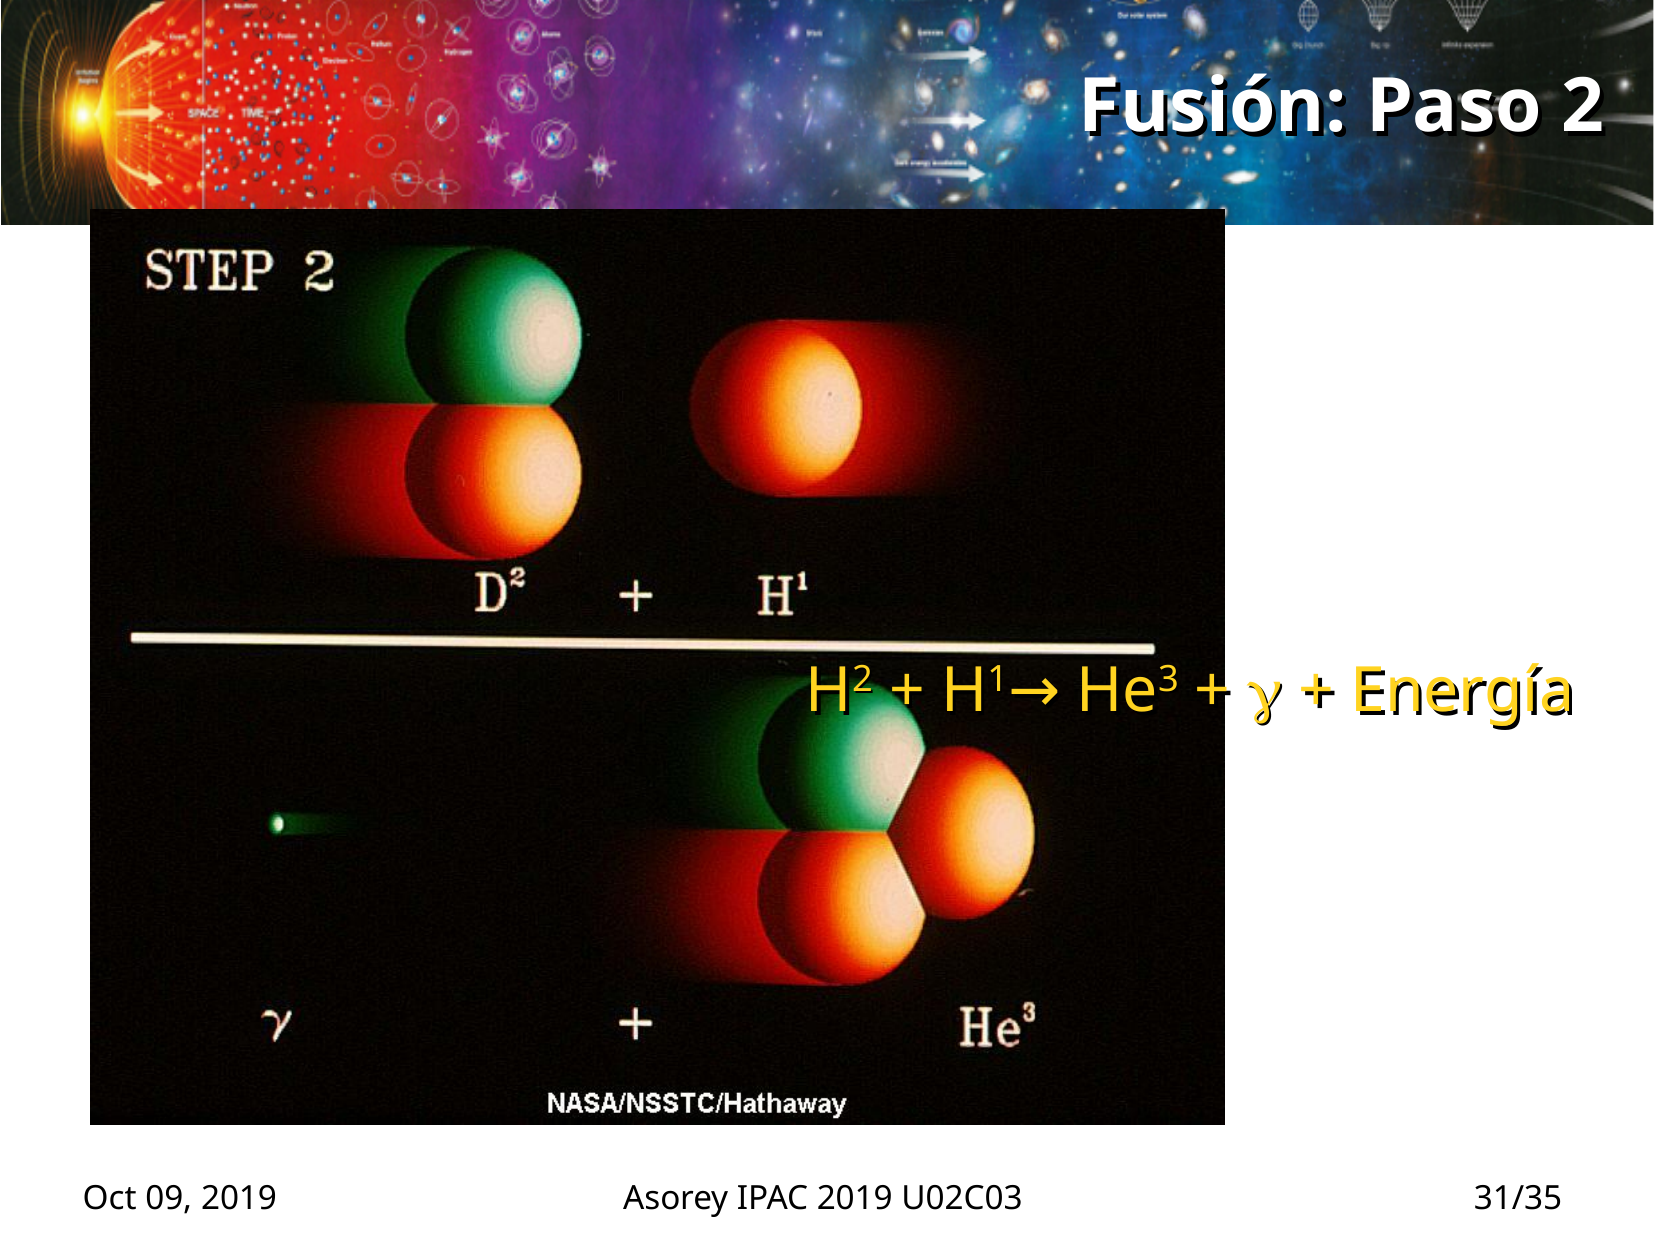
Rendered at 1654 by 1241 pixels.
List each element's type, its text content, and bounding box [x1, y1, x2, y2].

title Fusión: Paso 2 [45, 15, 1606, 191]
list H2 + H1→ He3 + g + Energía [735, 645, 1651, 751]
picture [1, 0, 1654, 1126]
